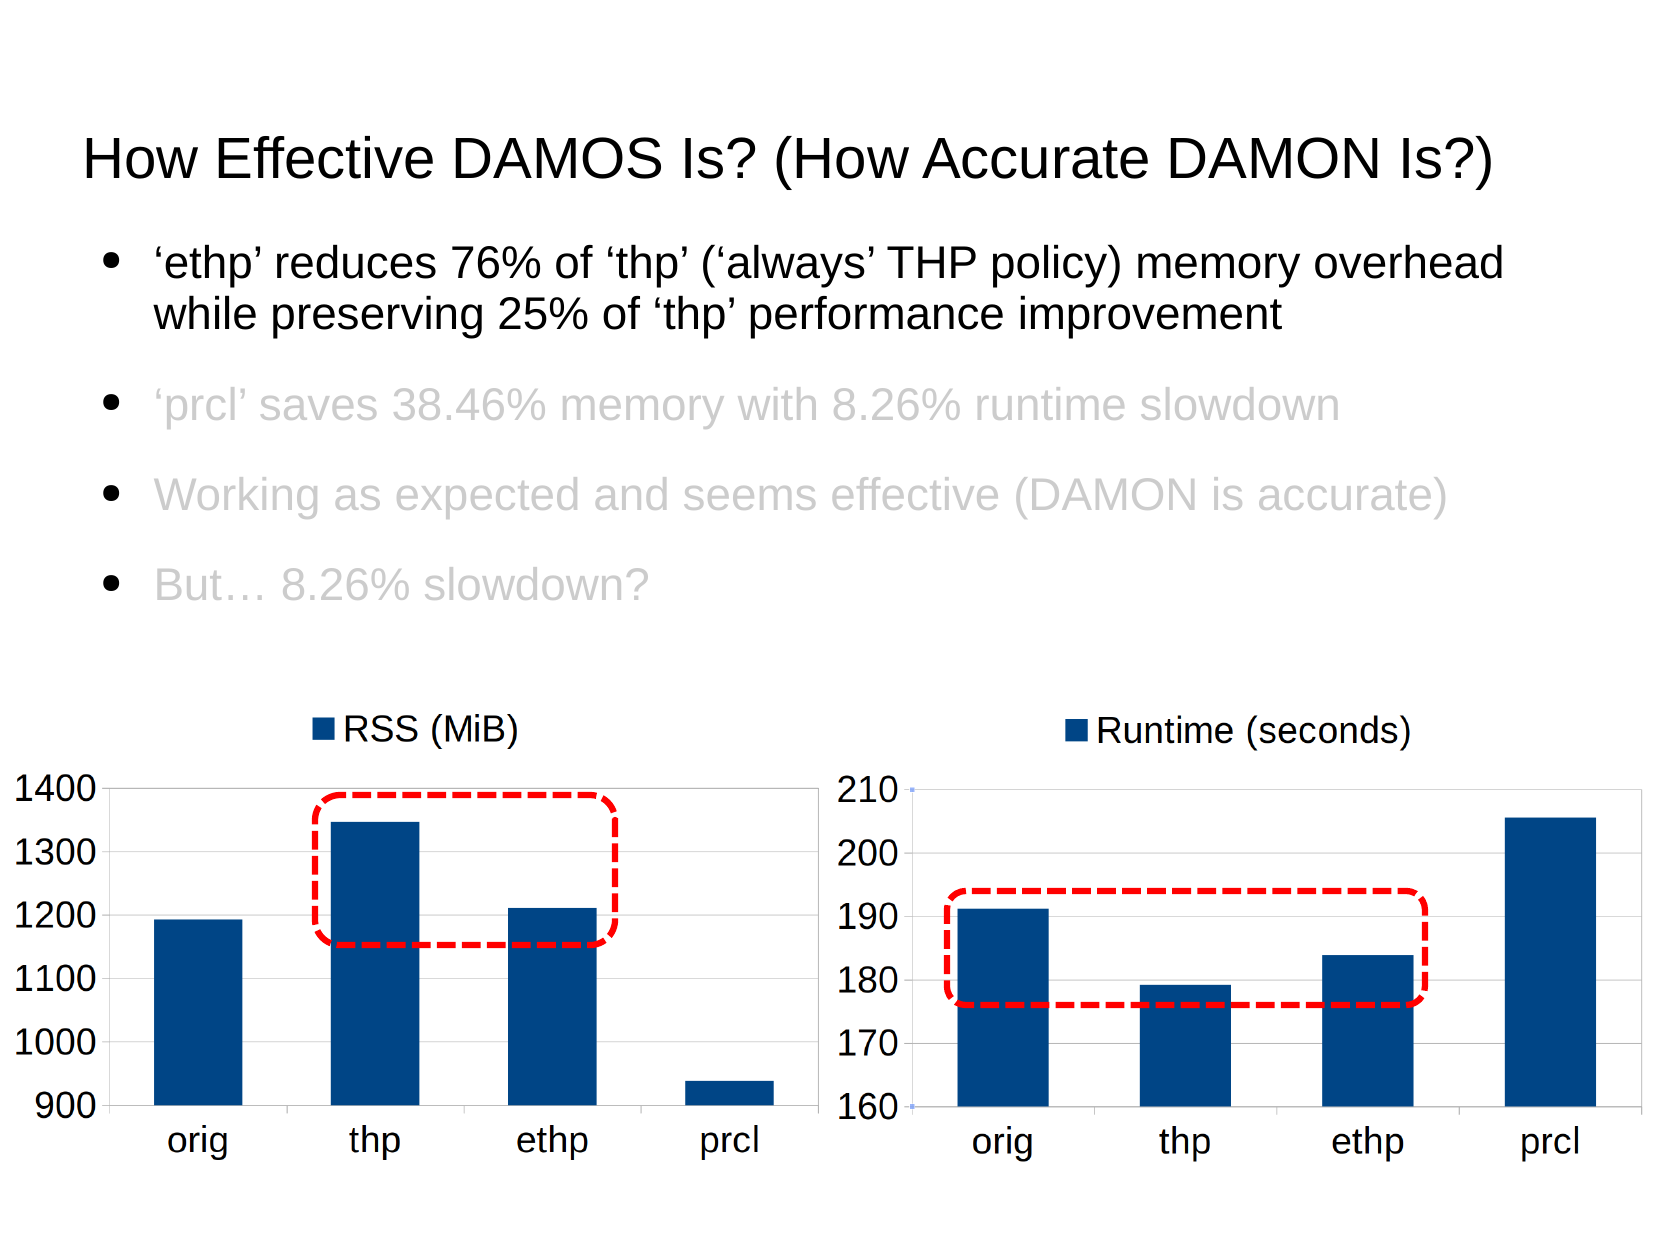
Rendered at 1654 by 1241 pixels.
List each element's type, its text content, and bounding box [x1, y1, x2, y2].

picture [6, 704, 1654, 1165]
title How Effective DAMOS Is? (How Accurate DAMON Is?) [82, 108, 1571, 210]
list ‘ethp’ reduces 76% of ‘thp’ (‘always’ THP policy) memory overhead while preserving 25% of ‘thp’ performance improvement ‘prcl’ saves 38.46% memory with 8.26% runtime slowdown Working as expected and seems effective (DAMON is accurate) But… 8.26% slowdown? [82, 236, 1571, 710]
